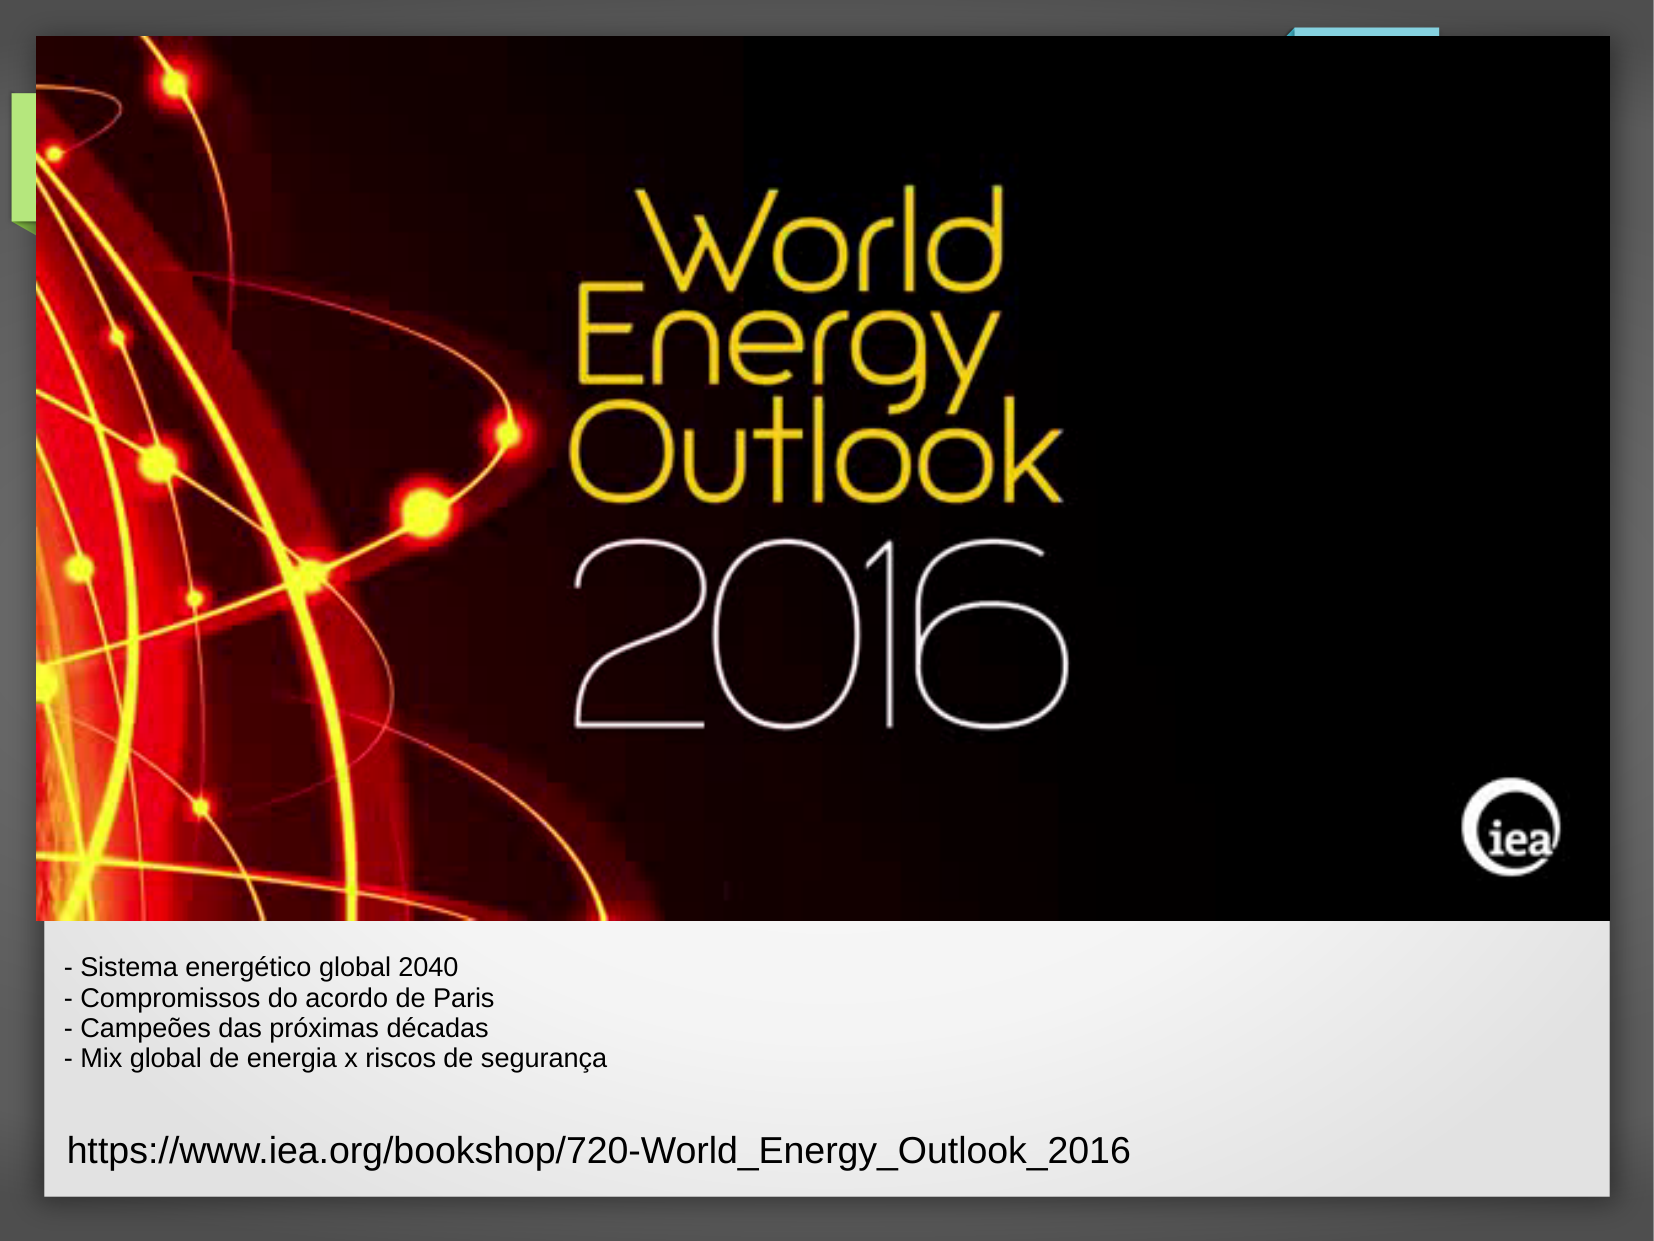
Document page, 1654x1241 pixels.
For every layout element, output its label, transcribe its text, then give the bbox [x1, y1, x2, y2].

text_box - Sistema energético global 2040 - Compromissos do acordo de Paris - Campeões das próximas décadas - Mix global de energia x riscos de segurança [48, 944, 622, 1079]
text_box https://www.iea.org/bookshop/720-World_Energy_Outlook_2016 [52, 1122, 1146, 1179]
text_box [35, 35, 1611, 922]
picture [0, 0, 1654, 1241]
